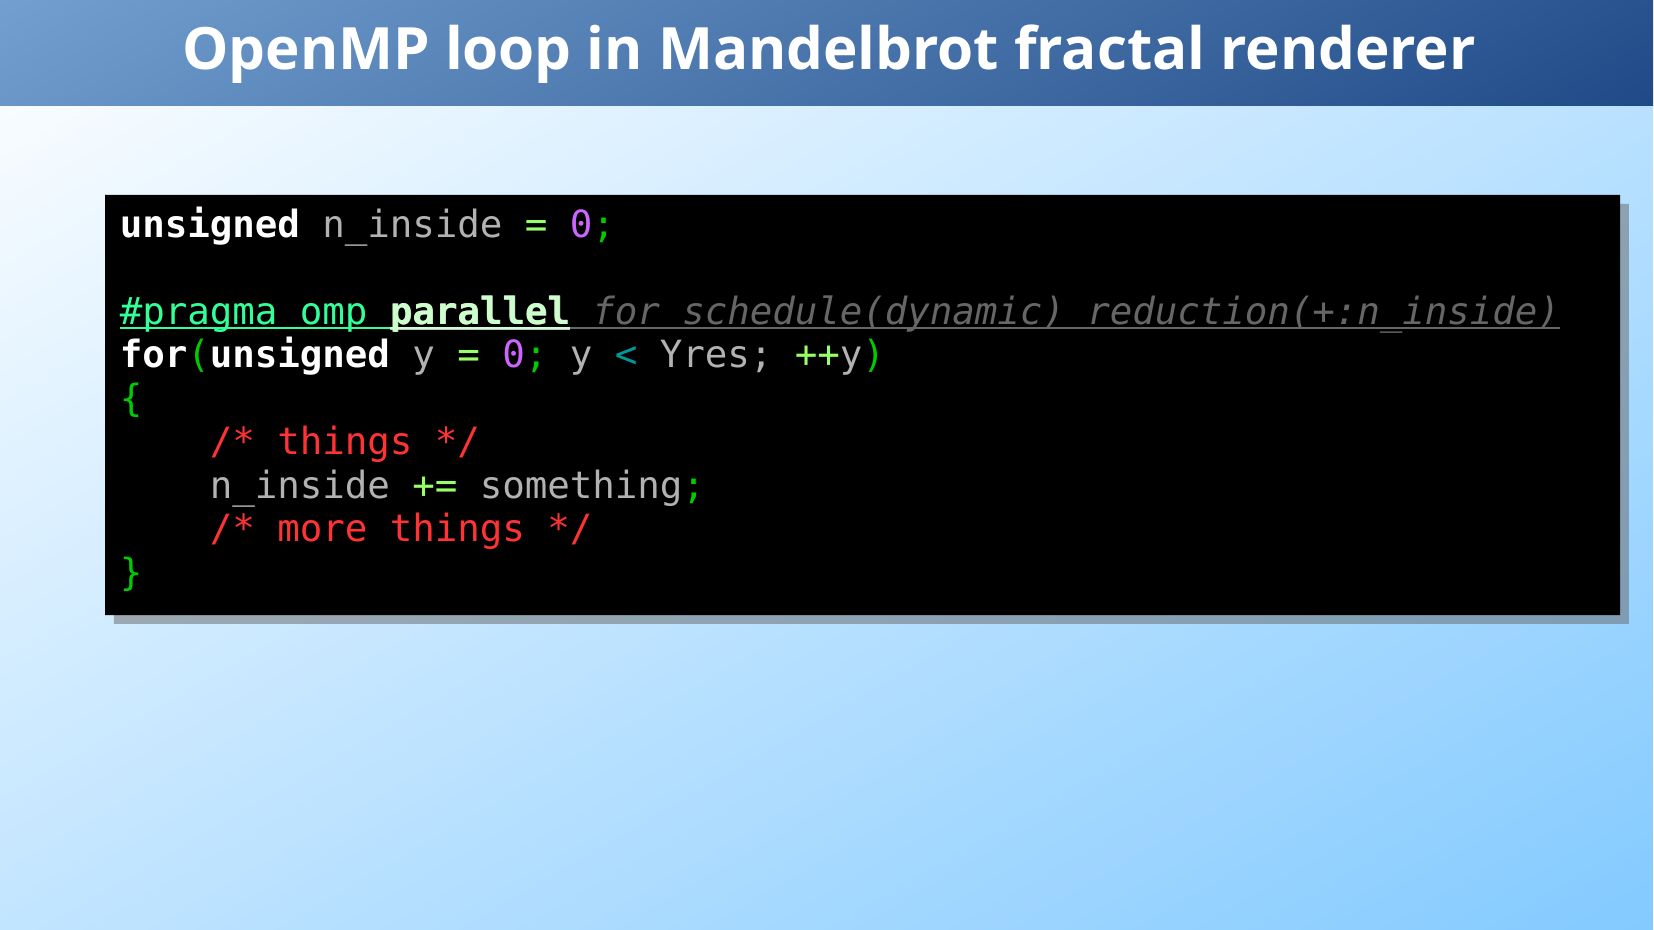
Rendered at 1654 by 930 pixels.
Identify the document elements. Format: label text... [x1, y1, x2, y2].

text_box unsigned n_inside = 0; #pragma omp parallel for schedule(dynamic) reduction(+:n_inside) for(unsigned y = 0; y < Yres; ++y) { /* things */ n_inside += something; /* more things */ } [105, 194, 1621, 616]
text_box [113, 203, 1629, 624]
text_box OpenMP loop in Mandelbrot fractal renderer [0, 0, 1653, 106]
